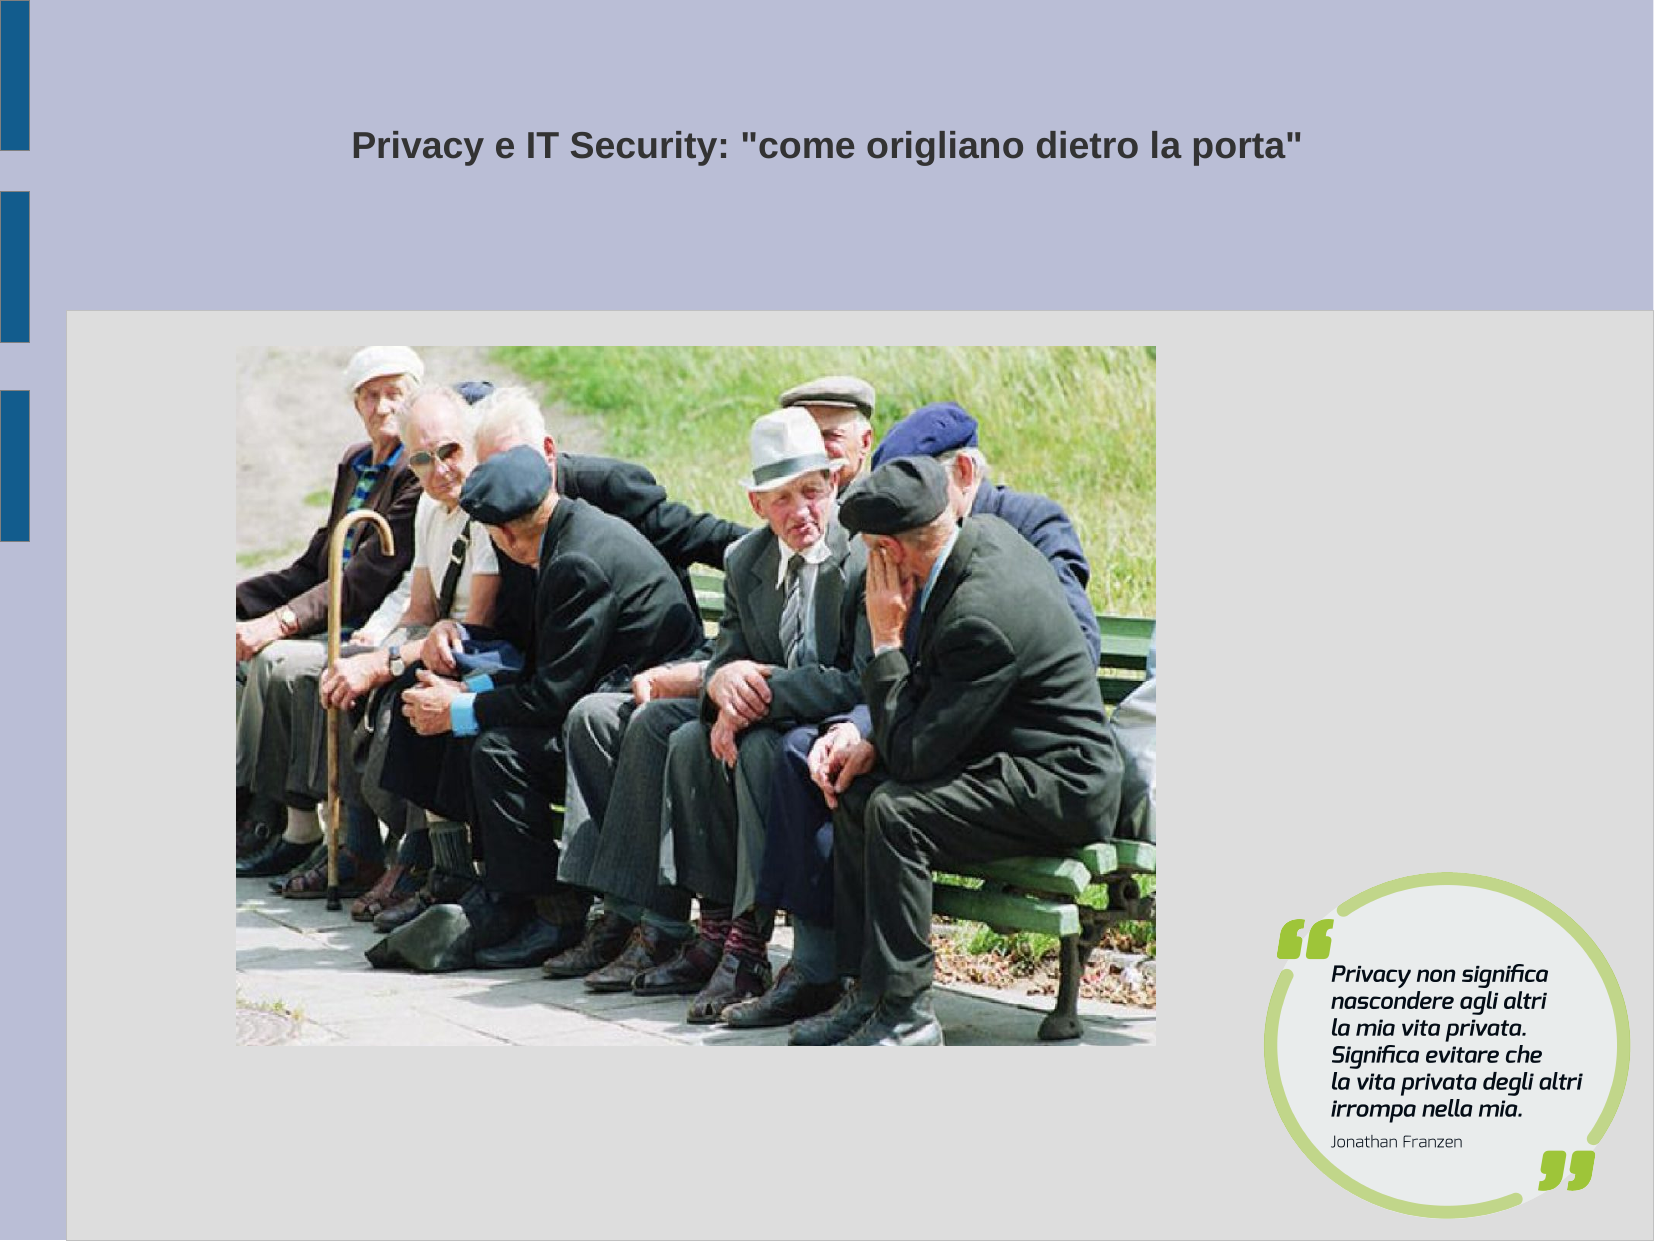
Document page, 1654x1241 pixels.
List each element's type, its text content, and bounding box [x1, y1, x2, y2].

title Privacy e IT Security: "come origliano dietro la porta" [121, 91, 1534, 201]
picture [1240, 850, 1654, 1241]
picture [236, 346, 1156, 1046]
